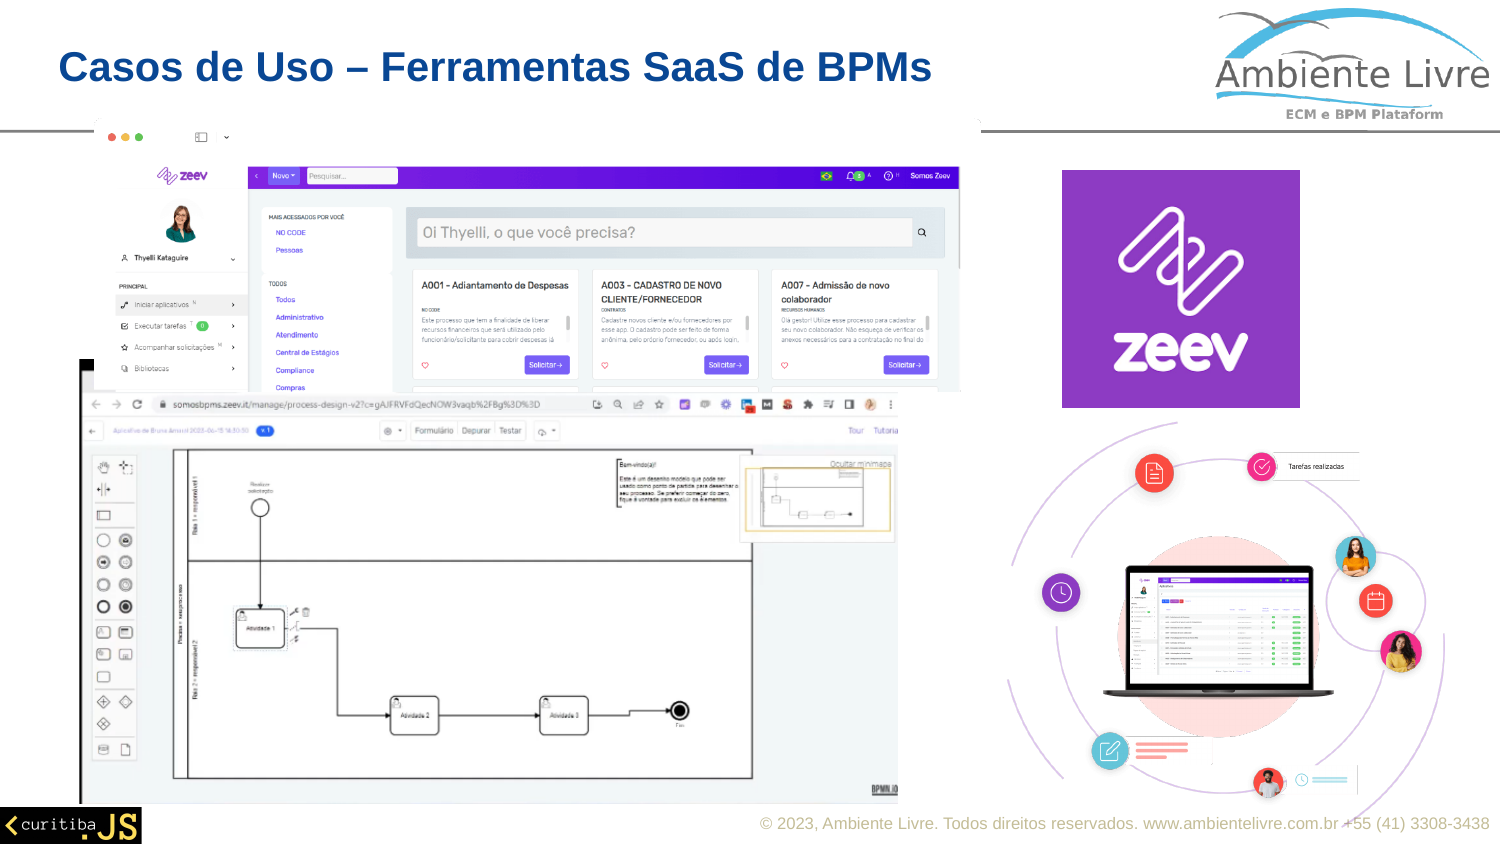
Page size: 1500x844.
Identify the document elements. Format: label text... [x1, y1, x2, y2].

title Casos de Uso – Ferramentas SaaS de BPMs [43, 8, 1127, 129]
picture [70, 118, 1477, 839]
picture [0, 807, 142, 844]
picture [1215, 8, 1489, 119]
